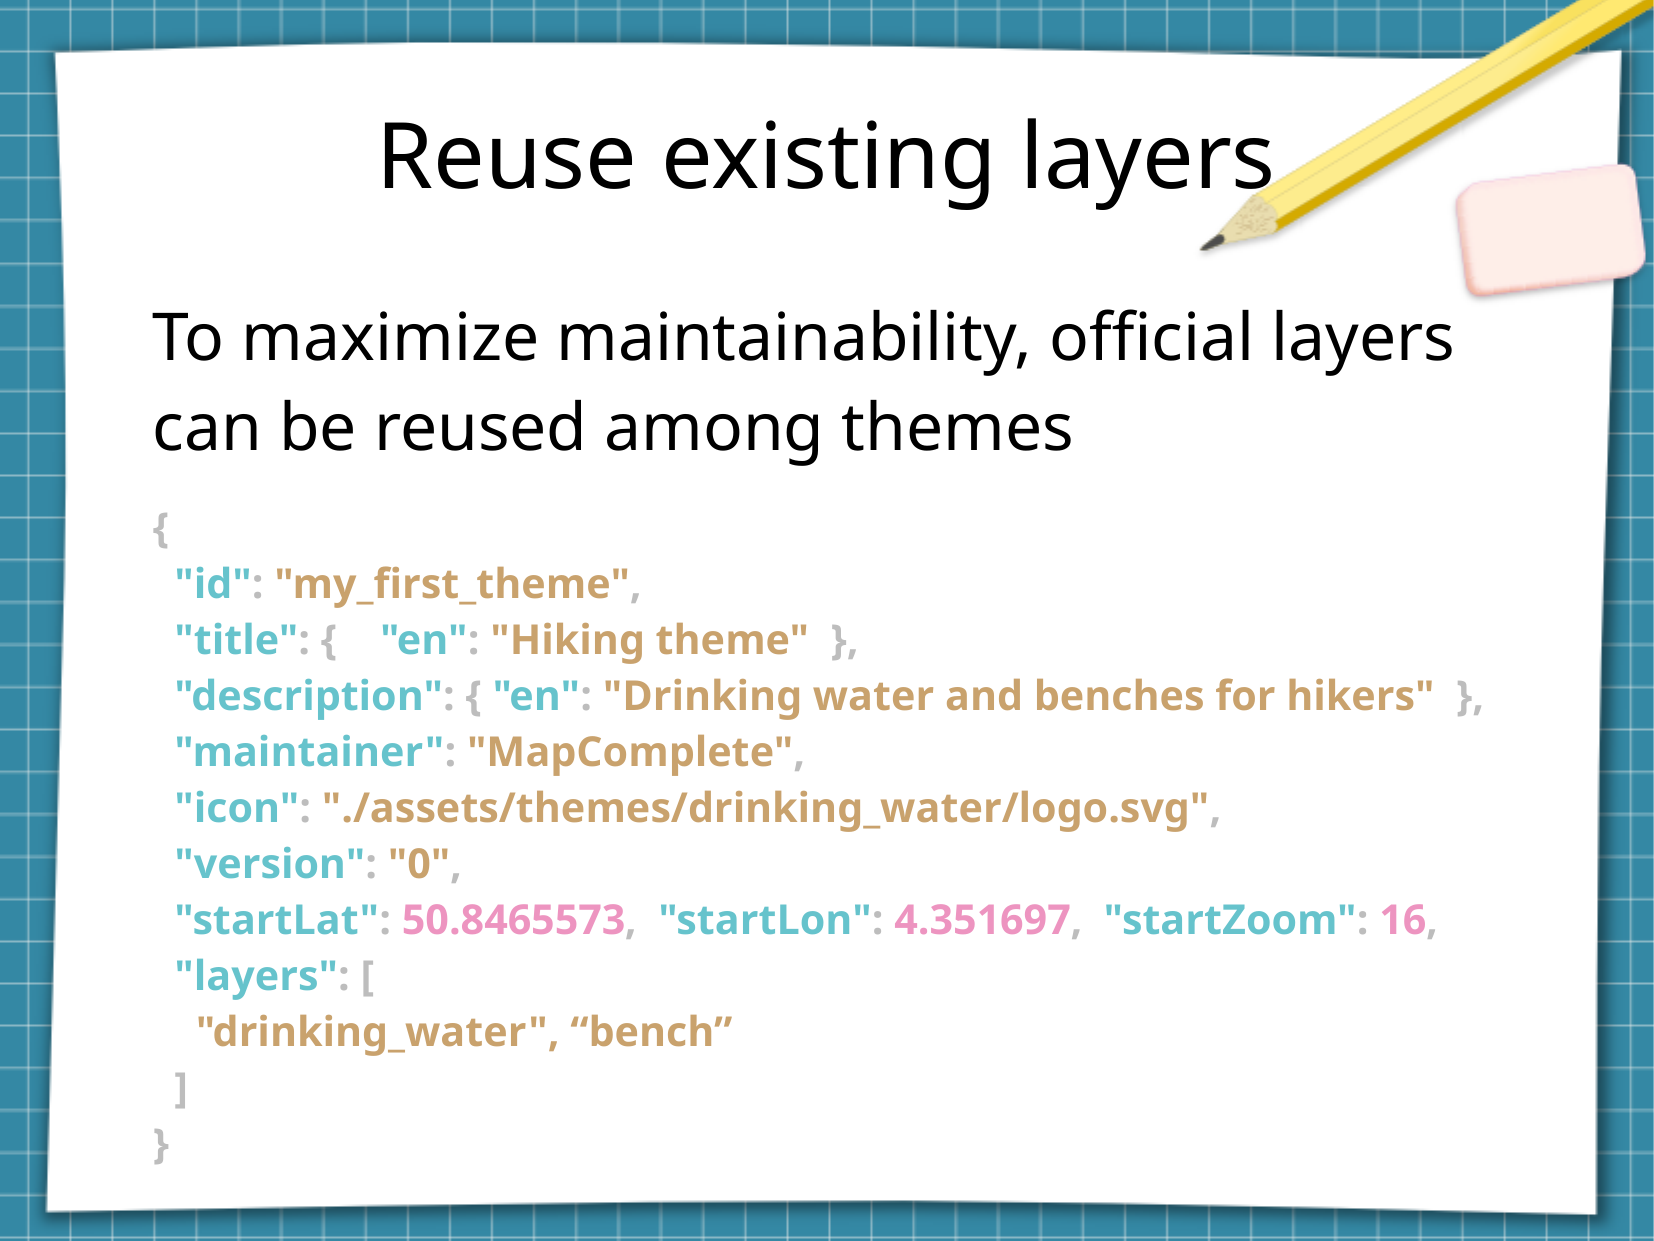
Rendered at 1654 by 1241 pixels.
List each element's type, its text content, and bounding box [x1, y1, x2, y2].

title Reuse existing layers [82, 49, 1571, 257]
list To maximize maintainability, official layers can be reused among themes { "id": "my_first_theme", "title": { "en": "Hiking theme" }, "description": { "en": "Drinking water and benches for hikers" }, "maintainer": "MapComplete", "icon": "./assets/themes/drinking_water/logo.svg", "version": "0", "startLat": 50.8465573, "startLon": 4.351697, "startZoom": 16, "layers": [ "drinking_water", “bench” ] } [82, 290, 1571, 1186]
picture [0, 0, 1654, 1241]
